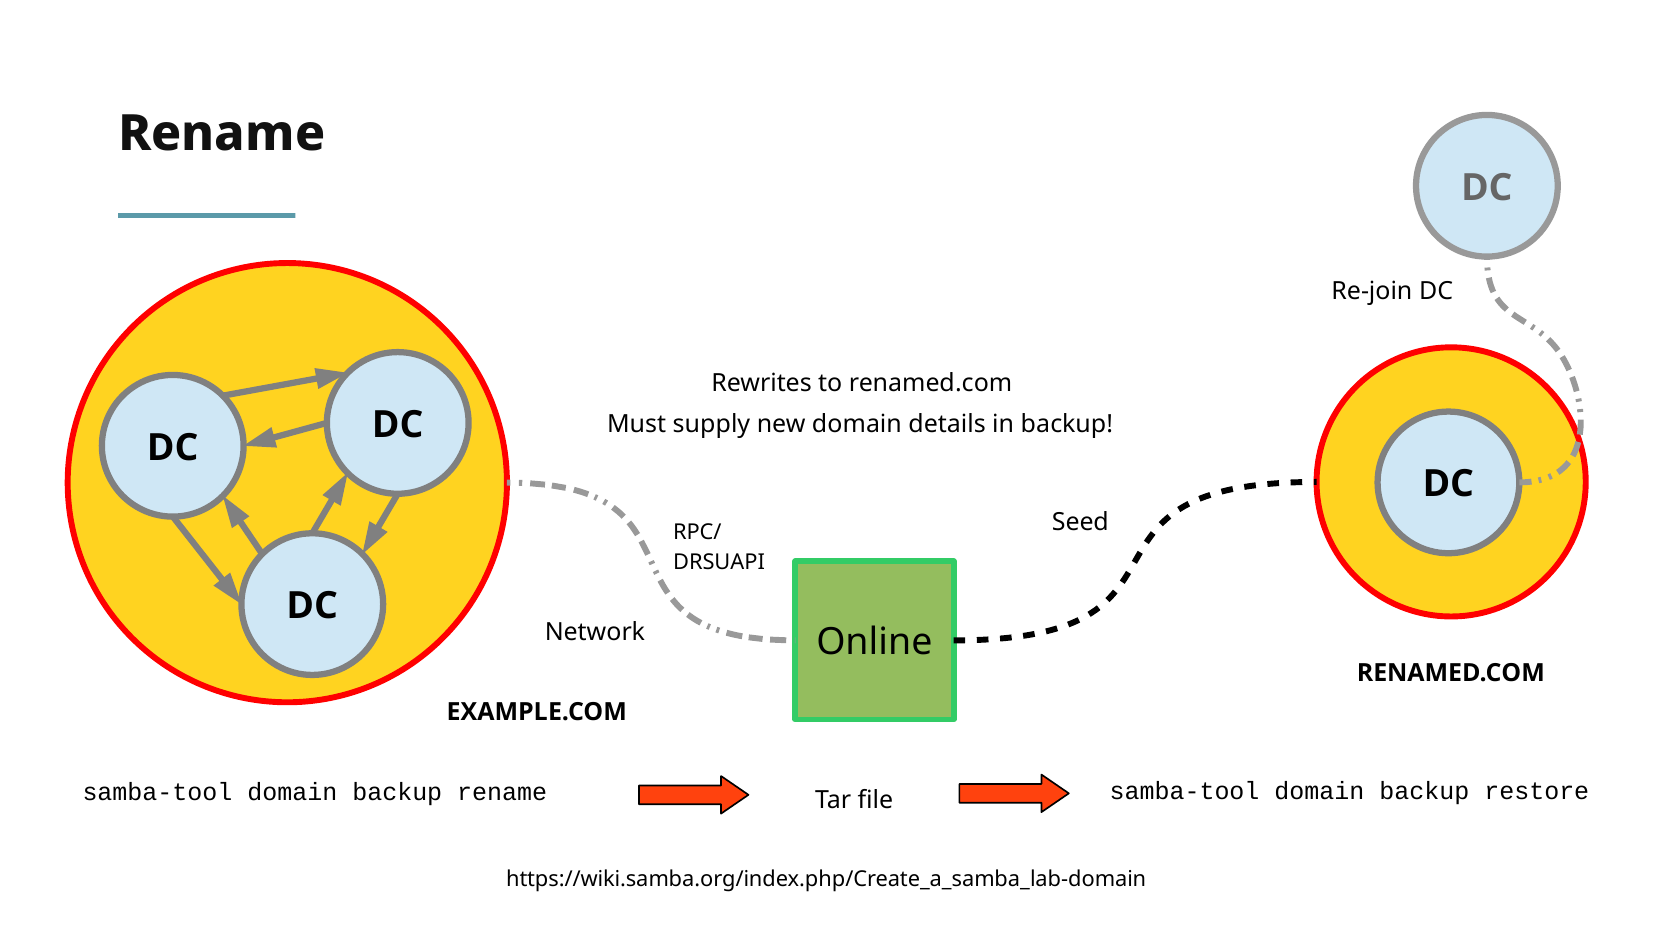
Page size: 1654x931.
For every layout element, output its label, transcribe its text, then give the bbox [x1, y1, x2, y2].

text_box RPC/ DRSUAPI [658, 513, 784, 580]
text_box https://wiki.samba.org/index.php/Create_a_samba_lab-domain [0, 848, 1654, 907]
text_box DC [241, 533, 384, 675]
text_box [639, 776, 749, 814]
text_box EXAMPLE.COM [431, 673, 708, 747]
text_box Network [530, 608, 665, 653]
text_box Seed [1037, 498, 1130, 543]
text_box RENAMED.COM [1342, 635, 1618, 709]
text_box [959, 774, 1069, 813]
text_box DC [1377, 411, 1520, 554]
text_box [67, 263, 507, 703]
text_box samba-tool domain backup restore [1094, 756, 1654, 830]
text_box DC [1416, 114, 1558, 257]
text_box Online [795, 561, 954, 720]
text_box DC [326, 352, 469, 494]
text_box Tar file [800, 777, 913, 822]
text_box Rewrites to renamed.com [696, 344, 1049, 400]
text_box Must supply new domain details in backup! [592, 400, 1164, 445]
title Rename [118, 94, 1536, 166]
text_box Re-join DC [1316, 267, 1477, 313]
text_box samba-tool domain backup rename [67, 772, 563, 816]
text_box [1316, 347, 1586, 617]
text_box DC [101, 374, 244, 517]
